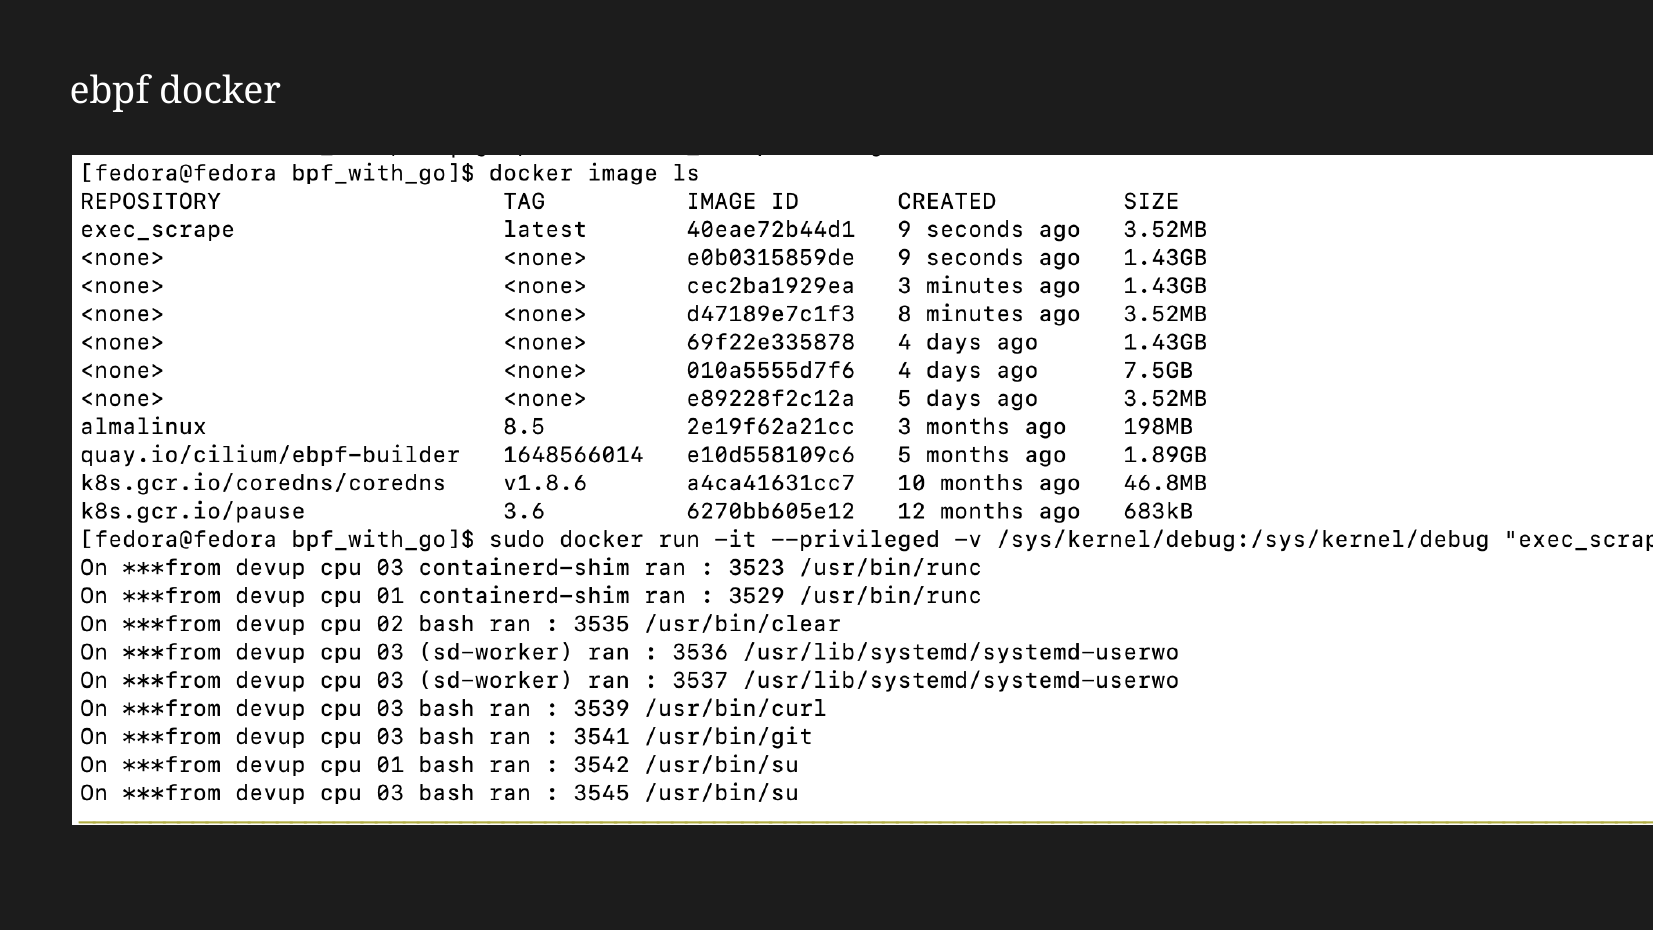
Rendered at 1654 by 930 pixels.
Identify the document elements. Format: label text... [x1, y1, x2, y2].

text_box ebpf docker [54, 56, 451, 113]
picture [72, 155, 1653, 826]
